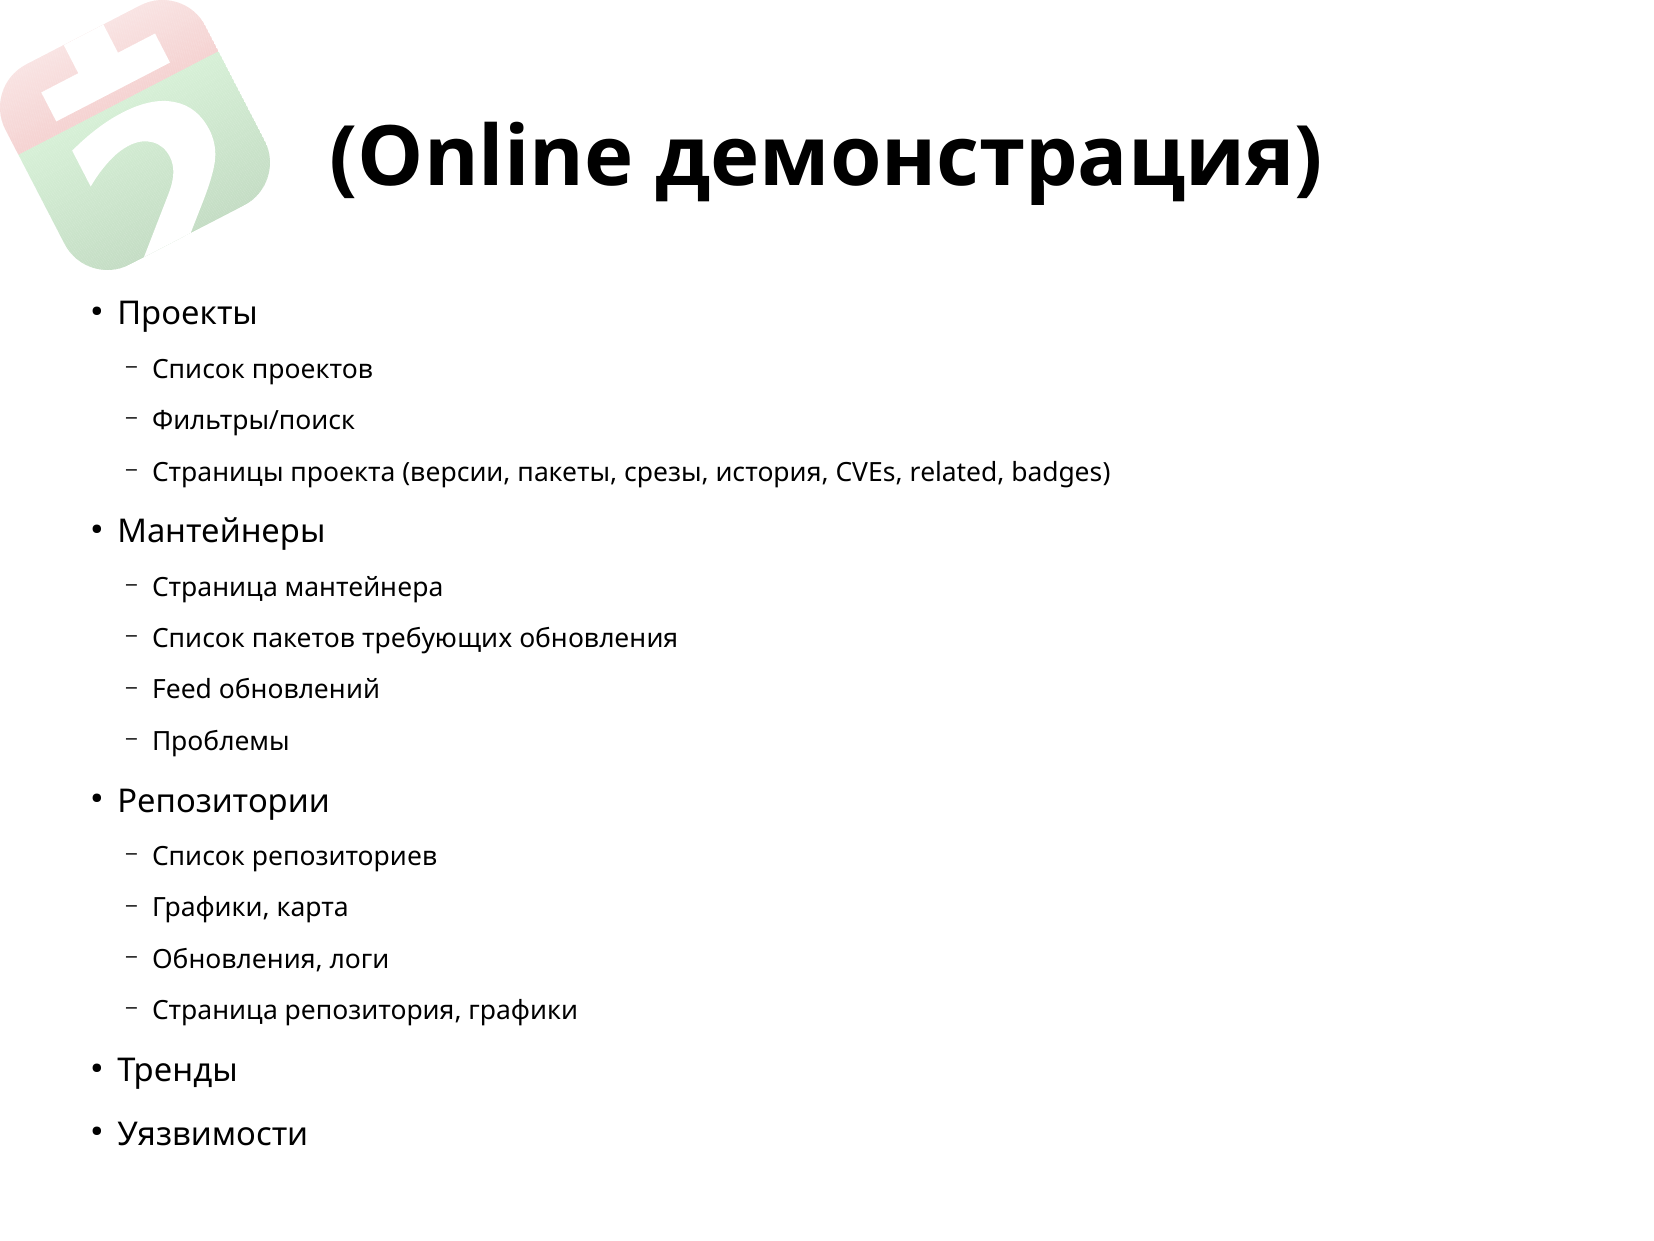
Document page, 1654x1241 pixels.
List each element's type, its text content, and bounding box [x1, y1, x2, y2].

title (Online демонстрация) [82, 49, 1571, 257]
list Проекты Список проектов Фильтры/поиск Страницы проекта (версии, пакеты, срезы, история, CVEs, related, badges) Мантейнеры Страница мантейнера Список пакетов требующих обновления Feed обновлений Проблемы Репозитории Список репозиториев Графики, карта Обновления, логи Страница репозитория, графики Тренды Уязвимости [82, 290, 1571, 1155]
